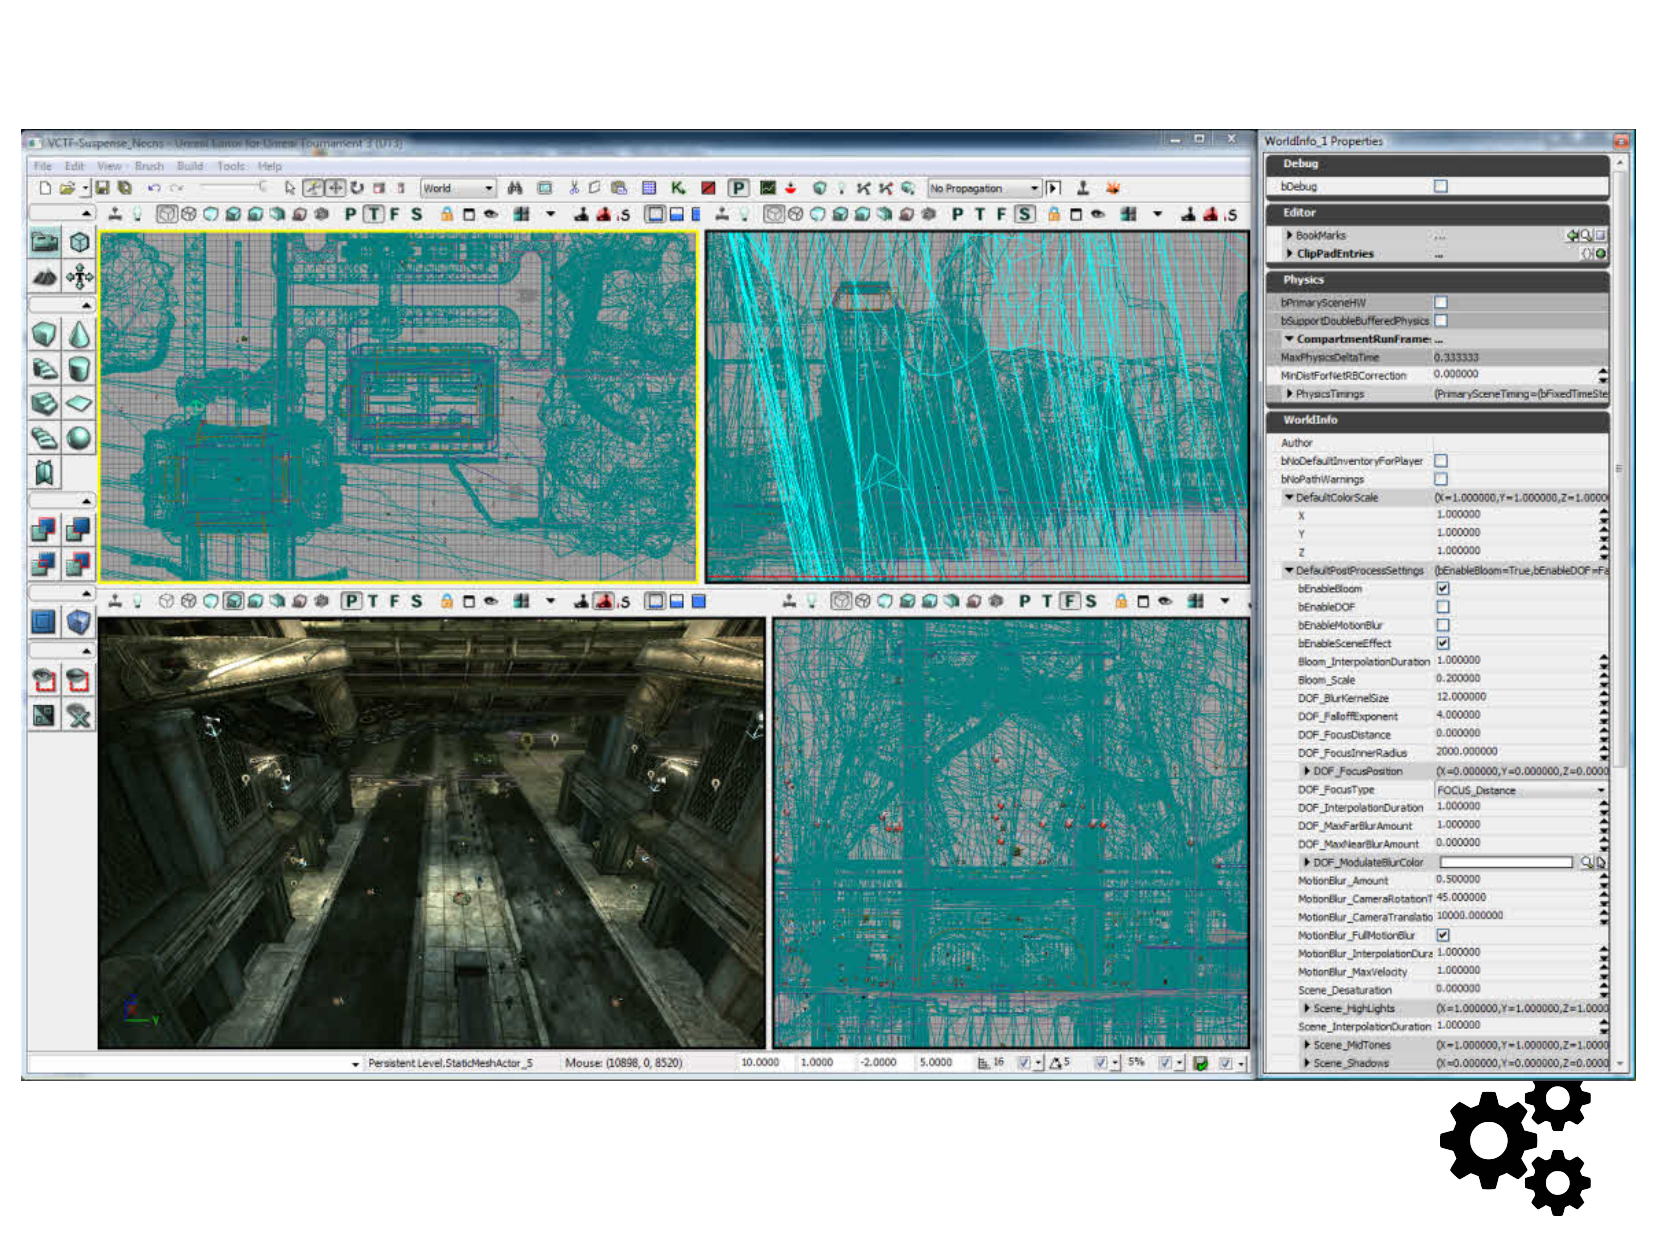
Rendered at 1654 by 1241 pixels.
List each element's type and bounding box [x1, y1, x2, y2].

picture [21, 129, 1636, 1216]
